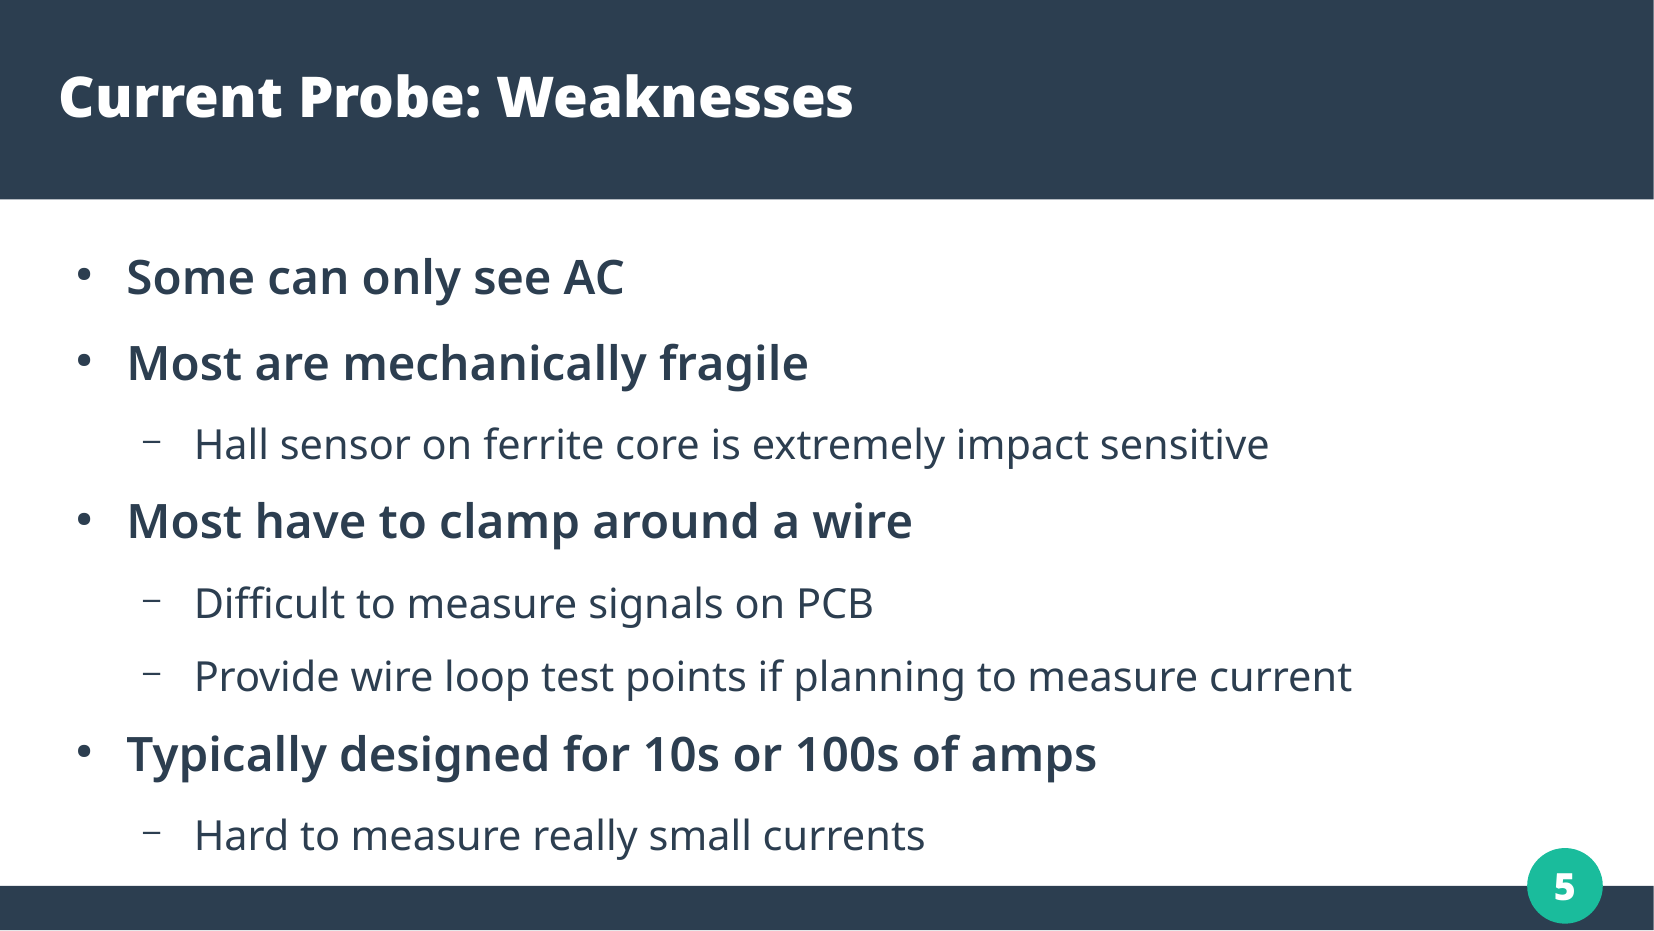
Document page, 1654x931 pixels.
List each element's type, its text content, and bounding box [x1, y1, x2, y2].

title Current Probe: Weaknesses [59, 37, 1595, 155]
list Some can only see AC Most are mechanically fragile Hall sensor on ferrite core is extremely impact sensitive Most have to clamp around a wire Difficult to measure signals on PCB Provide wire loop test points if planning to measure current Typically designed for 10s or 100s of amps Hard to measure really small currents [59, 243, 1595, 864]
